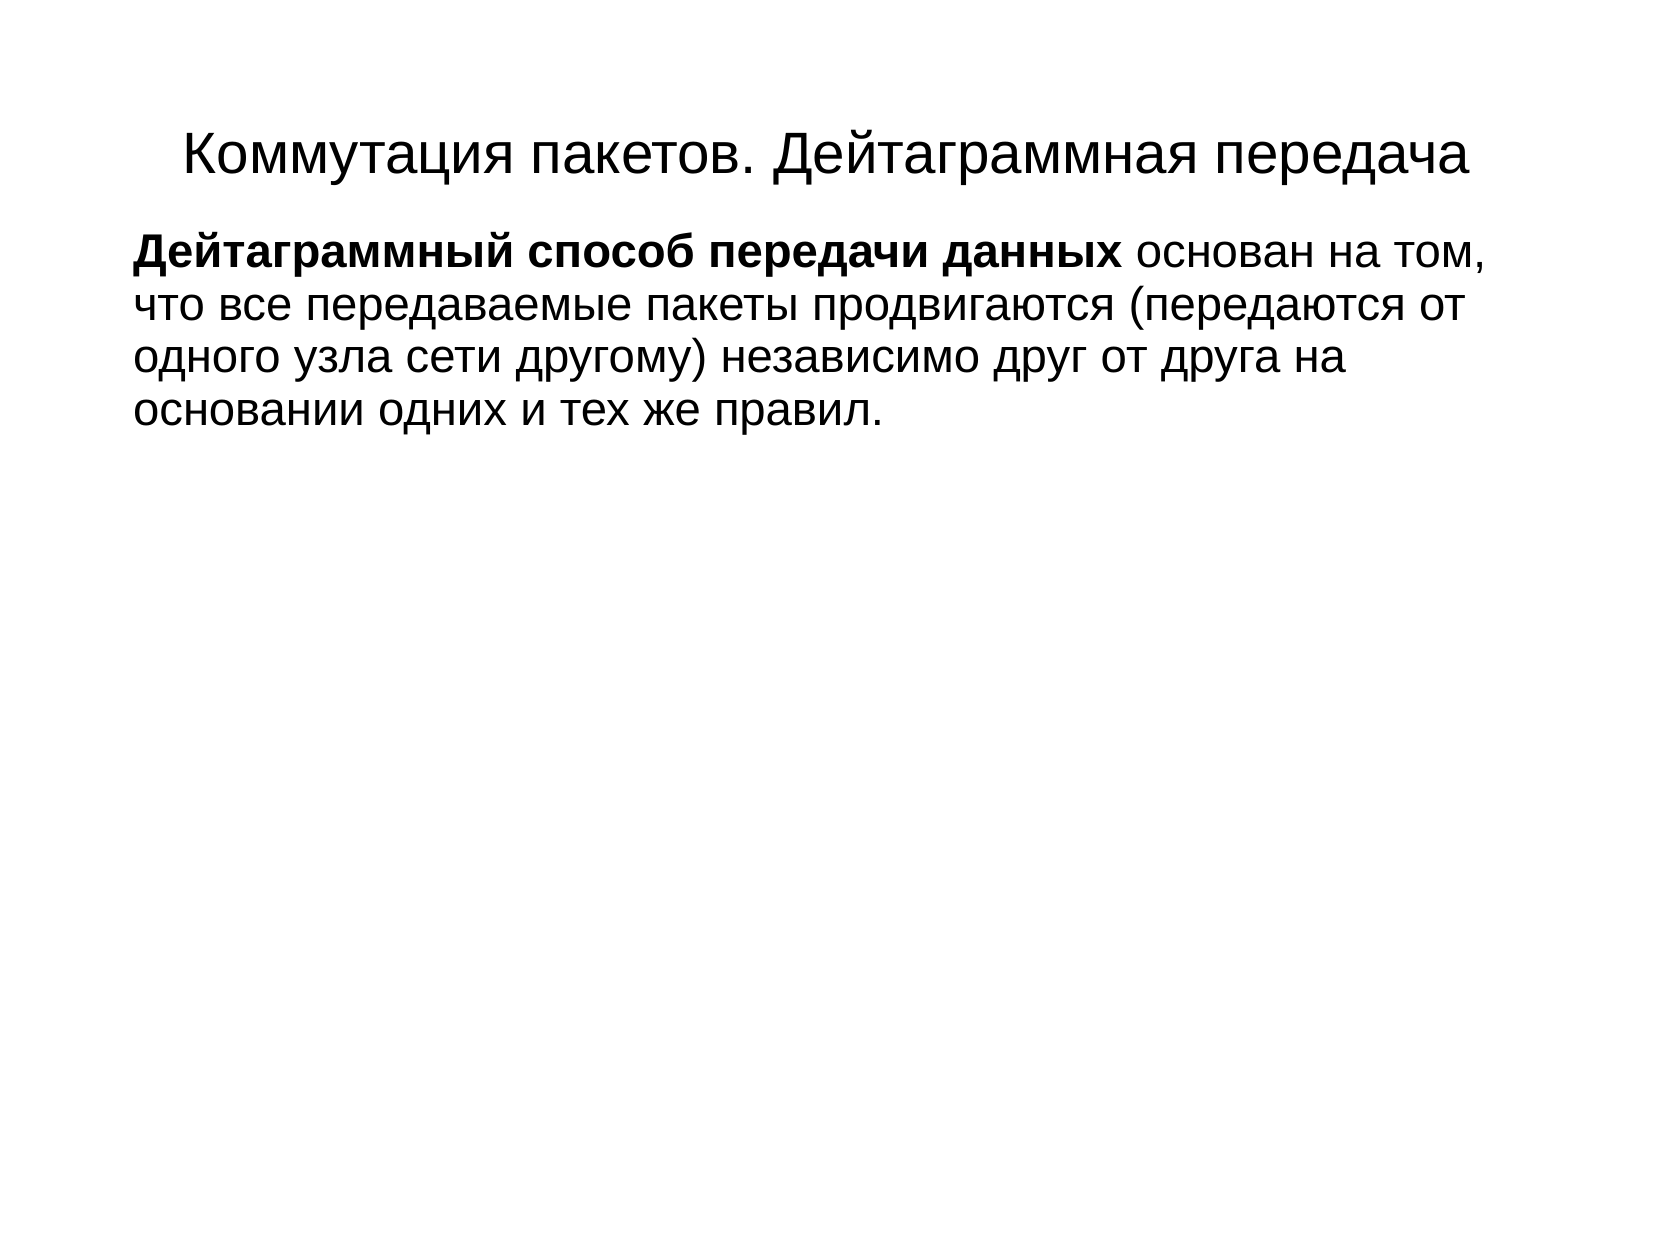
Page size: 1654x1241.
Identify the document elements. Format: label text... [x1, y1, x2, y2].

title Коммутация пакетов. Дейтаграммная передача [82, 49, 1571, 224]
list Дейтаграммный способ передачи данных основан на том, что все передаваемые пакеты продвигаются (передаются от одного узла сети другому) независимо друг от друга на основании одних и тех же правил. [82, 224, 1571, 438]
